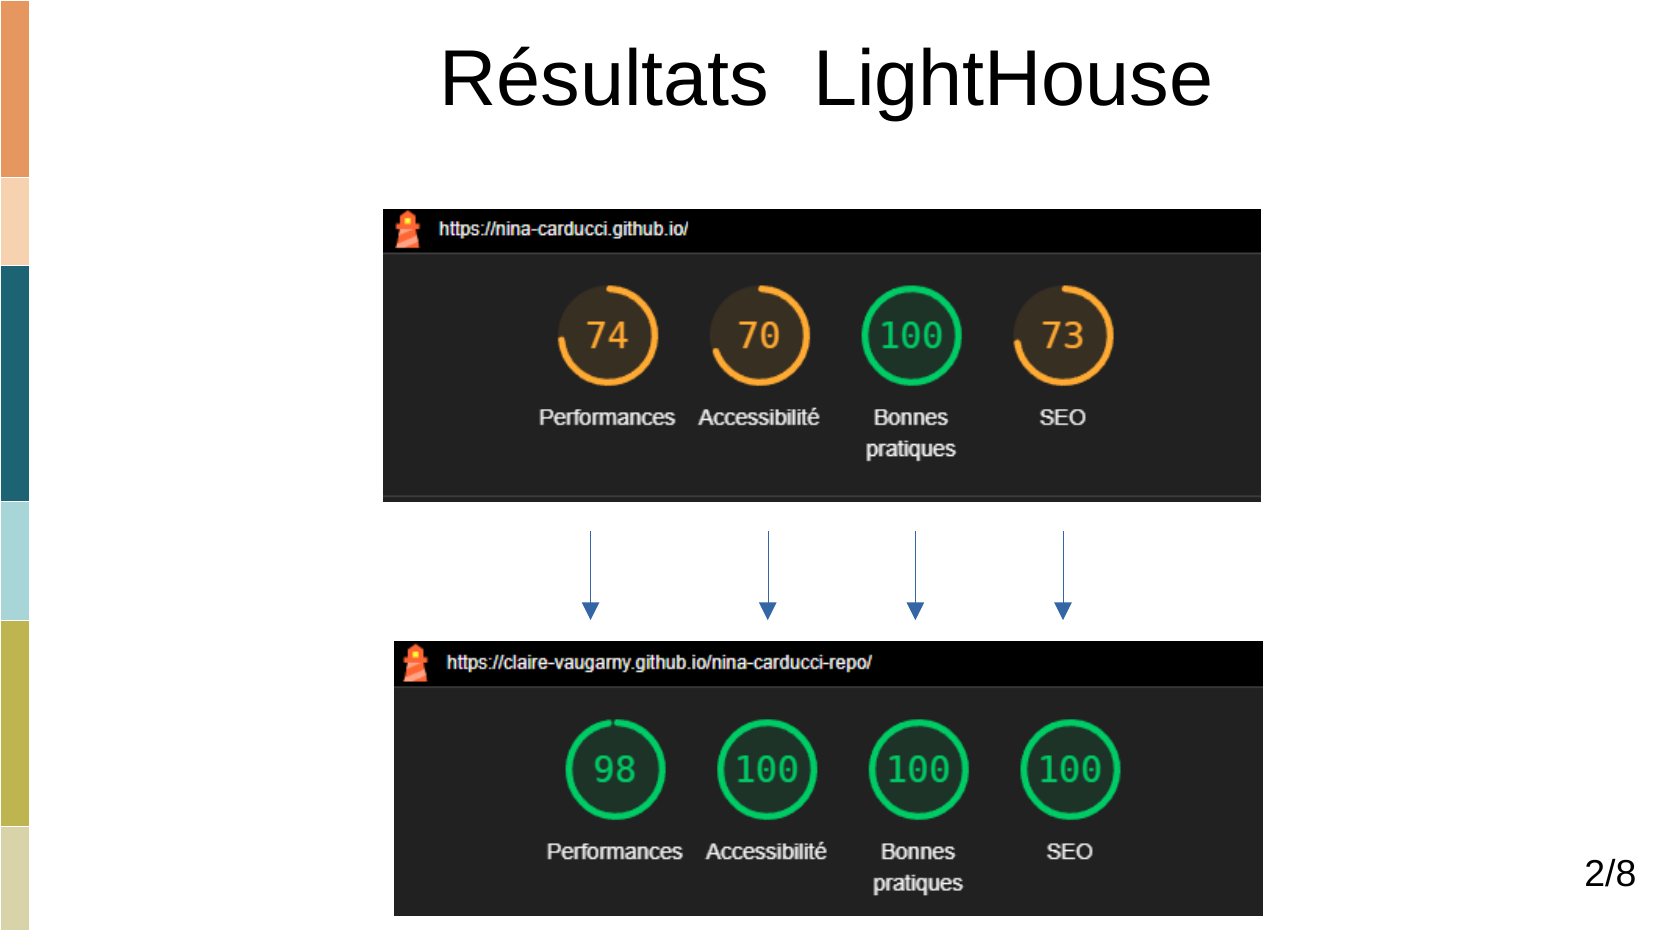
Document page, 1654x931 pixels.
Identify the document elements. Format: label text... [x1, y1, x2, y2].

picture [383, 209, 1261, 502]
text_box <numéro>/8 [1569, 845, 1654, 916]
picture [394, 641, 1263, 916]
text_box [0, 0, 30, 931]
title Résultats LightHouse [82, 0, 1571, 156]
